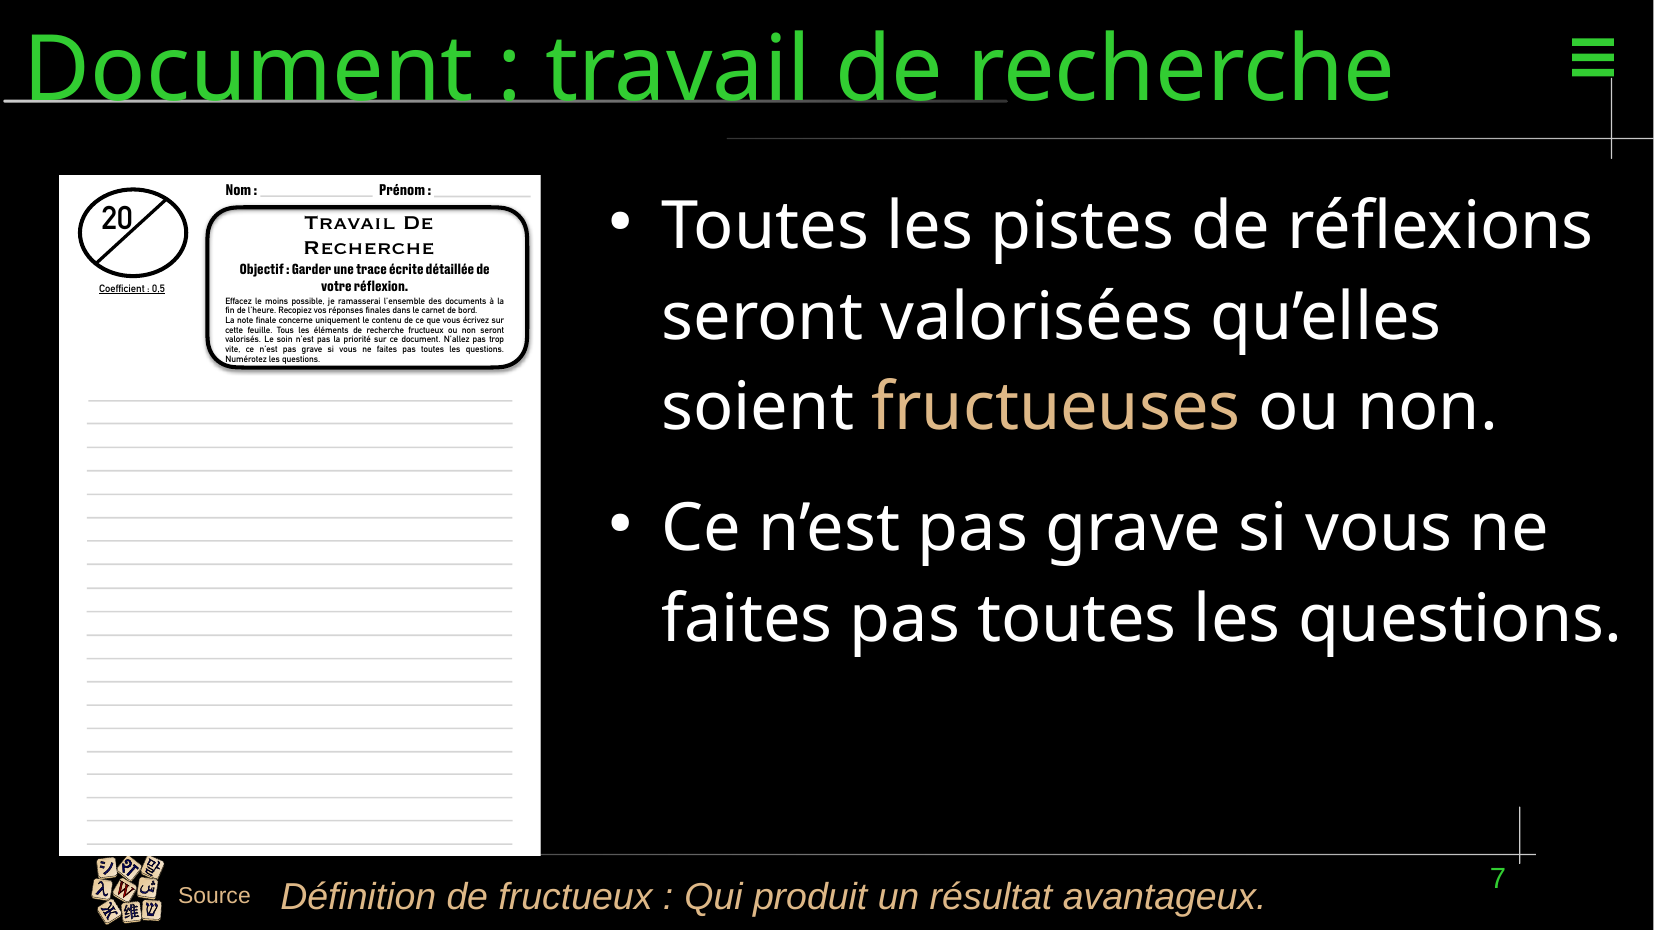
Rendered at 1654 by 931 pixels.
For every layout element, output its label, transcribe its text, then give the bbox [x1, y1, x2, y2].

list Toutes les pistes de réflexions seront valorisées qu’elles soient fructueuses ou non. Ce n’est pas grave si vous ne faites pas toutes les questions. [590, 177, 1630, 717]
title Document : travail de recherche [23, 2, 1589, 128]
text_box Source [163, 874, 266, 916]
picture [59, 175, 541, 931]
text_box Définition de fructueux : Qui produit un résultat avantageux. [265, 868, 1300, 931]
picture [1563, 28, 1625, 89]
